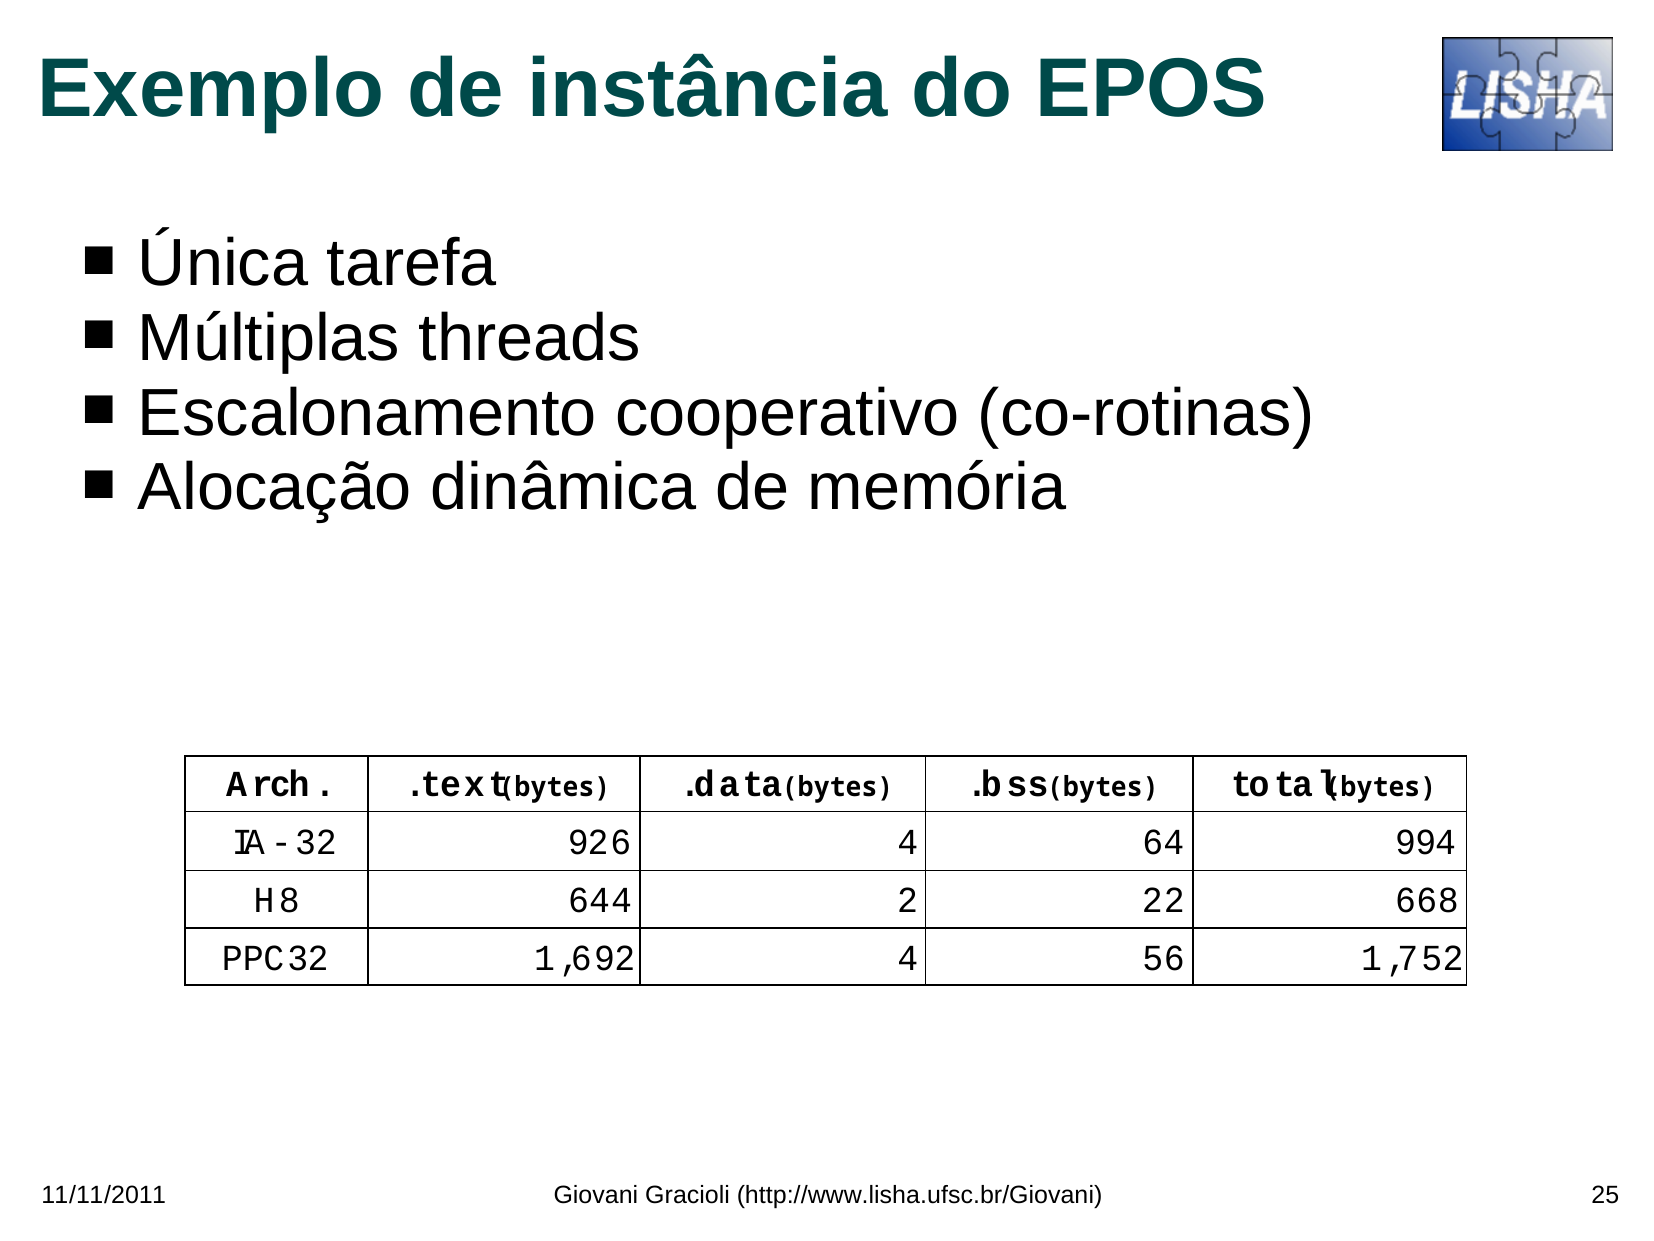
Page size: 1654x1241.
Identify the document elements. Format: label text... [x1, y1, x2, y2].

picture [1442, 37, 1613, 151]
title Exemplo de instância do EPOS [37, 37, 1426, 151]
chart [184, 720, 1469, 1026]
list Única tarefa Múltiplas threads Escalonamento cooperativo (co-rotinas) Alocação dinâmica de memória [37, 225, 1613, 1163]
